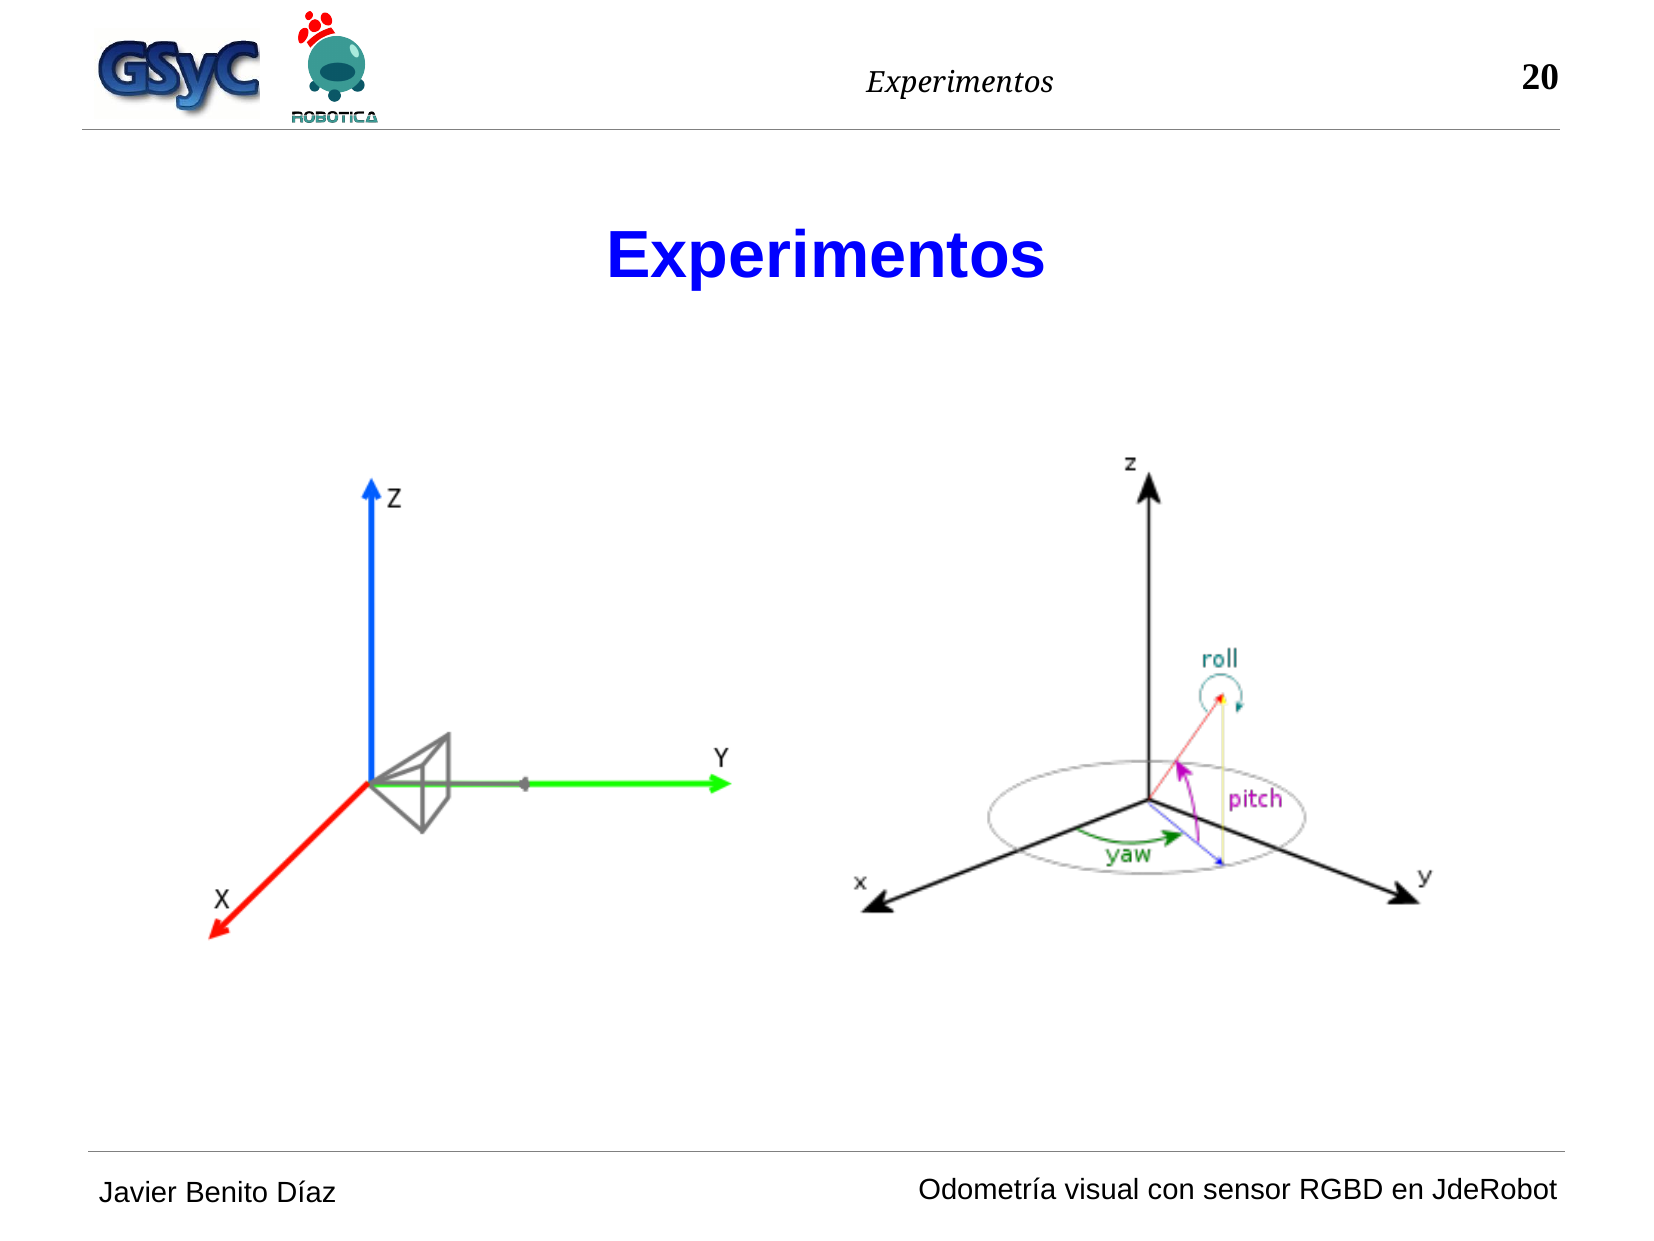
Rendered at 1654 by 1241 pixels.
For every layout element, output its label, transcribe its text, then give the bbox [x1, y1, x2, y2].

text_box Experimentos [709, 53, 1211, 103]
picture [292, 11, 378, 123]
picture [204, 413, 739, 945]
picture [94, 28, 260, 119]
picture [826, 437, 1477, 945]
title Experimentos [88, 216, 1565, 395]
